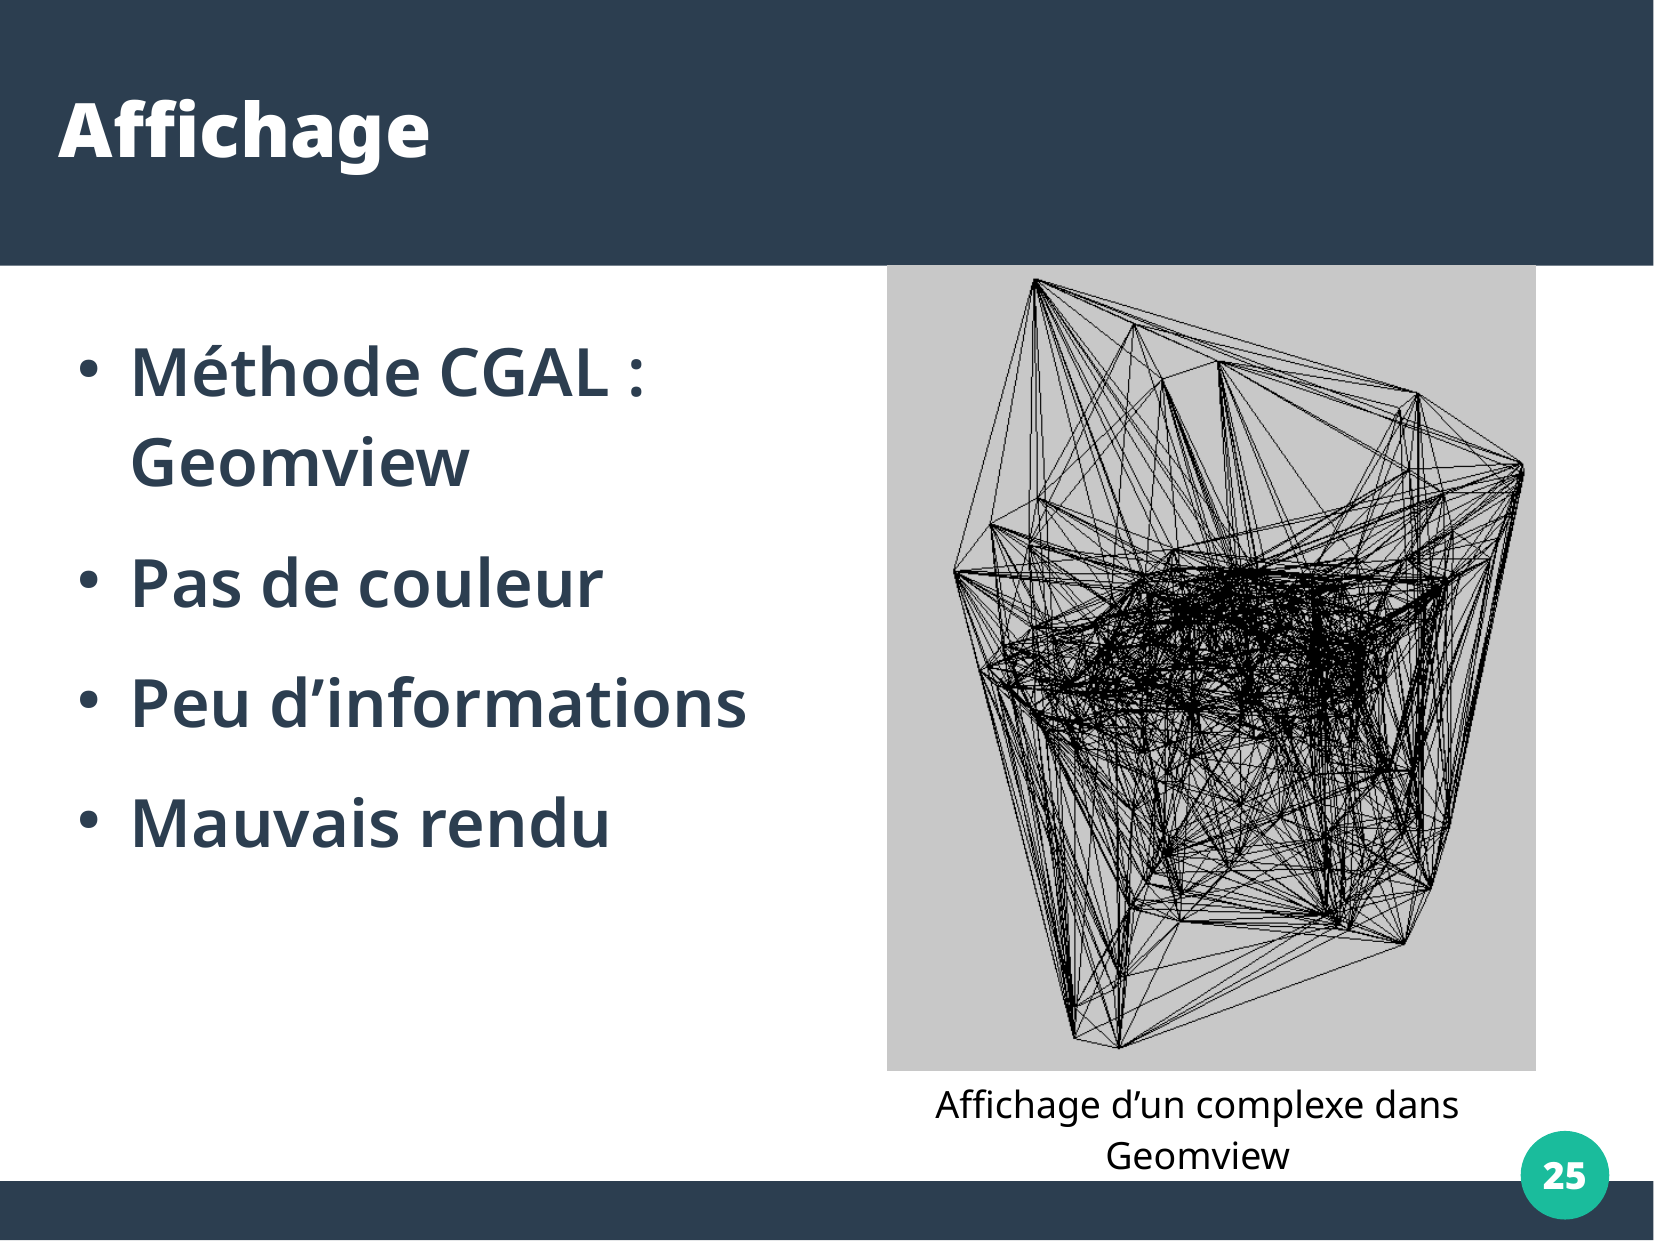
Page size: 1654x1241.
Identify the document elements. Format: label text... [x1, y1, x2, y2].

list Méthode CGAL : Geomview Pas de couleur Peu d’informations Mauvais rendu [59, 324, 809, 1152]
picture [887, 265, 1536, 1071]
text_box Affichage d’un complexe dans Geomview [887, 1070, 1508, 1173]
title Affichage [59, 49, 1595, 207]
